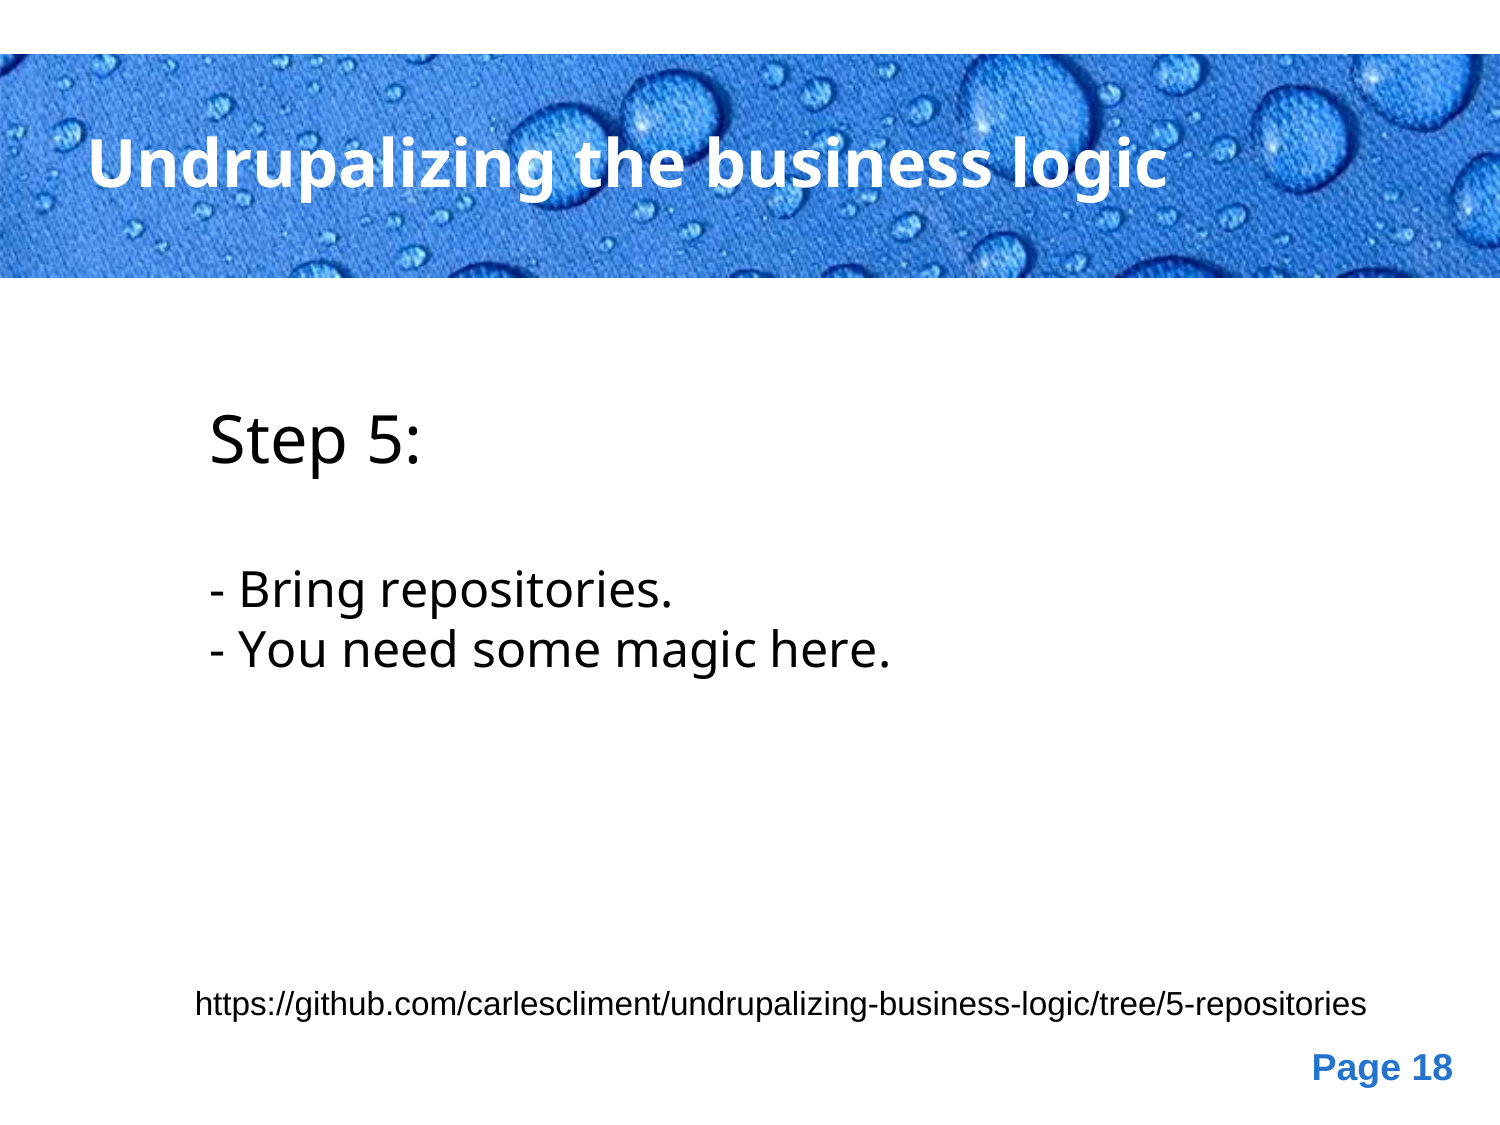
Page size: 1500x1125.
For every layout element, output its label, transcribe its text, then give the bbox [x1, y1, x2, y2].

picture [0, 54, 1500, 278]
text_box https://github.com/carlescliment/undrupalizing-business-logic/tree/5-repositories [180, 975, 1396, 1030]
text_box Step 5: - Bring repositories. - You need some magic here. [195, 389, 1426, 961]
text_box Undrupalizing the business logic [71, 112, 1185, 209]
